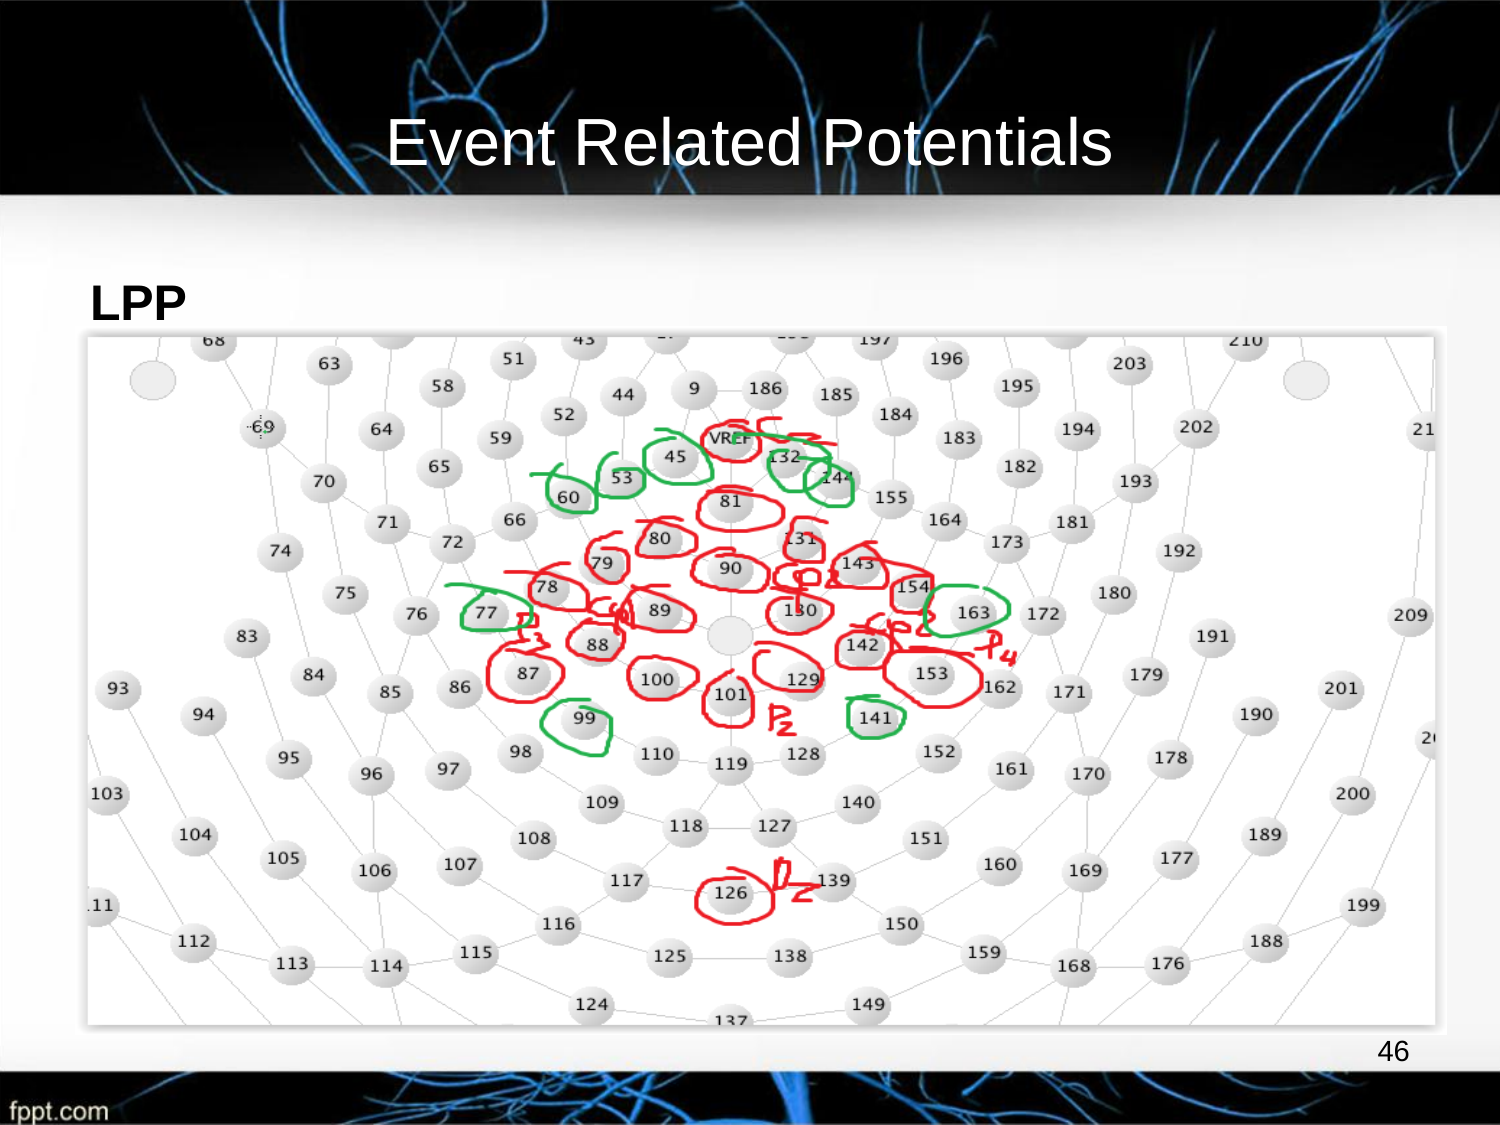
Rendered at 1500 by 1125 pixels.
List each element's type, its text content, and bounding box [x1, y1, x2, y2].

title Event Related Potentials [75, 45, 1425, 233]
list LPP [75, 262, 1425, 326]
picture [0, 0, 1500, 1125]
